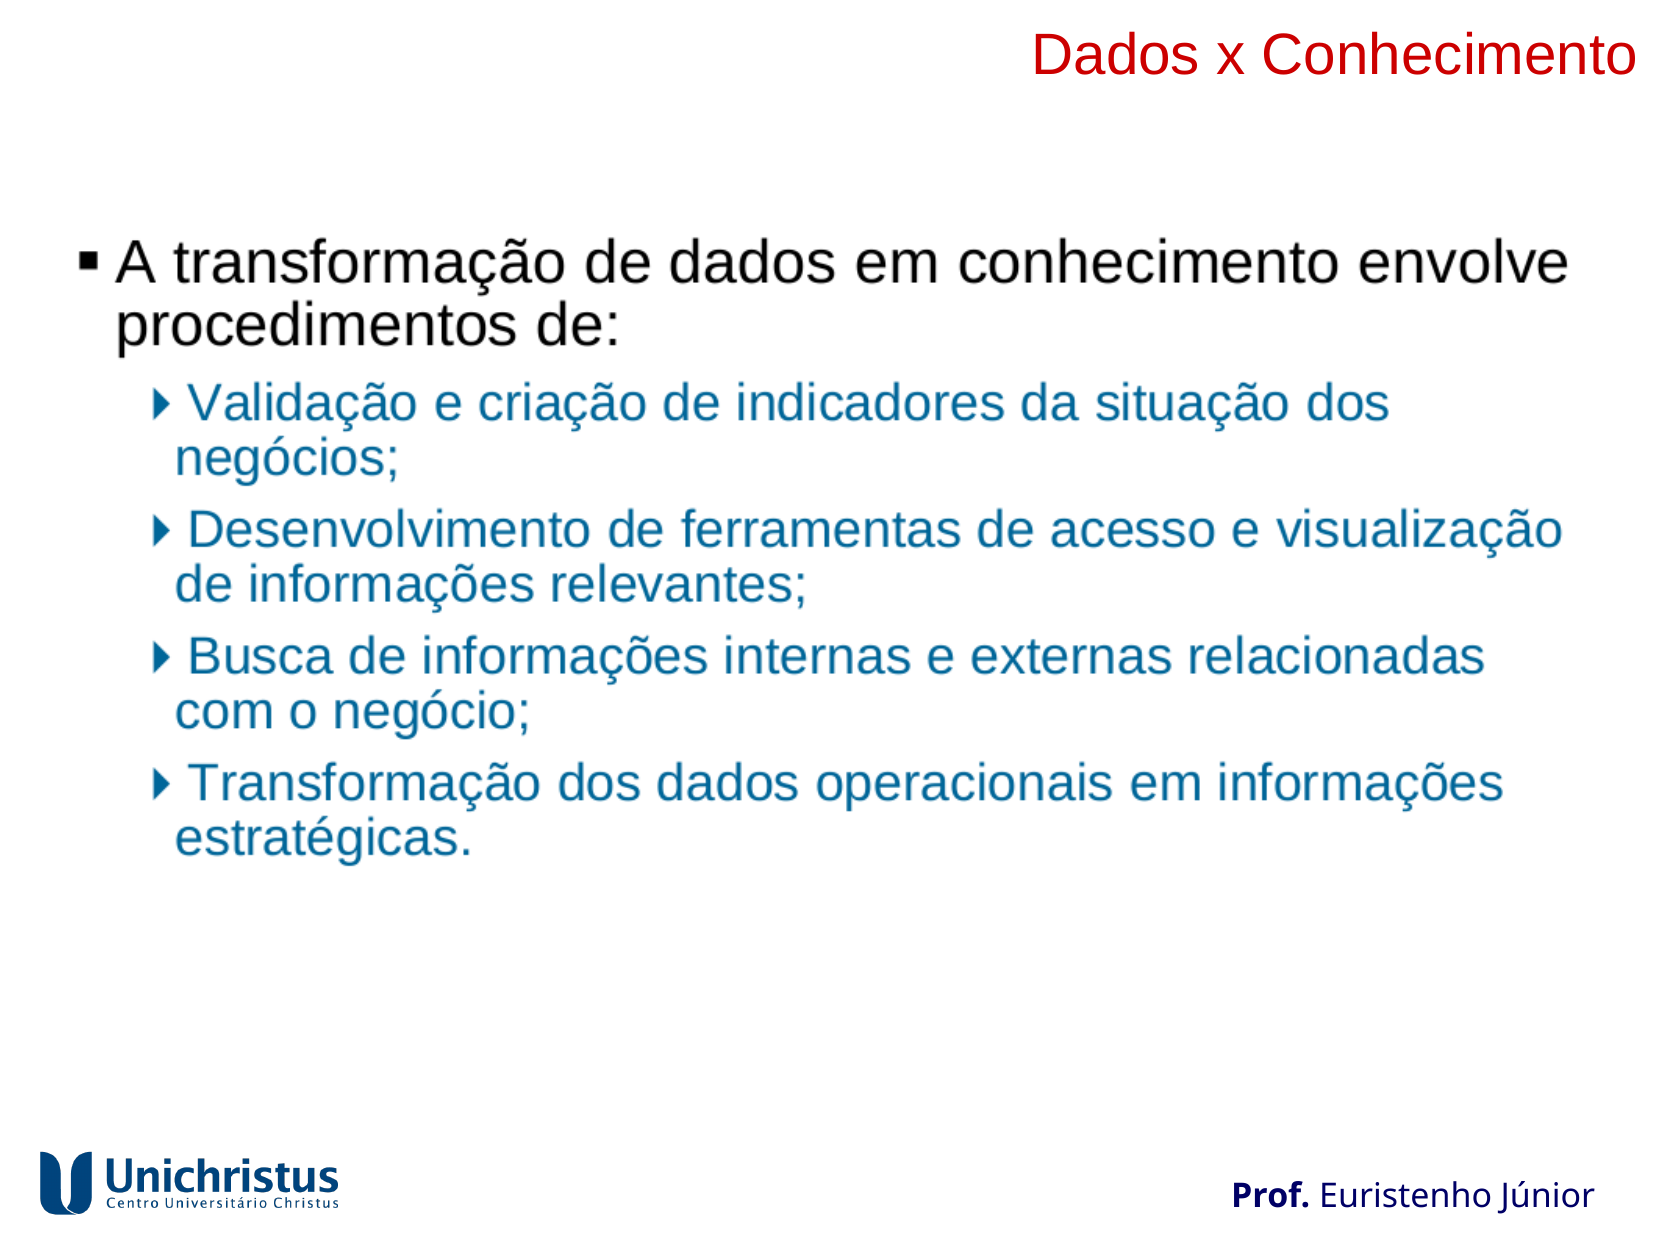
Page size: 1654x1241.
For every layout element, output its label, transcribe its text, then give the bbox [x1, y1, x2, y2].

picture [35, 1148, 343, 1217]
text_box Dados x Conhecimento [1016, 14, 1654, 95]
text_box Prof. Euristenho Júnior [1216, 1163, 1654, 1224]
picture [59, 225, 1589, 875]
